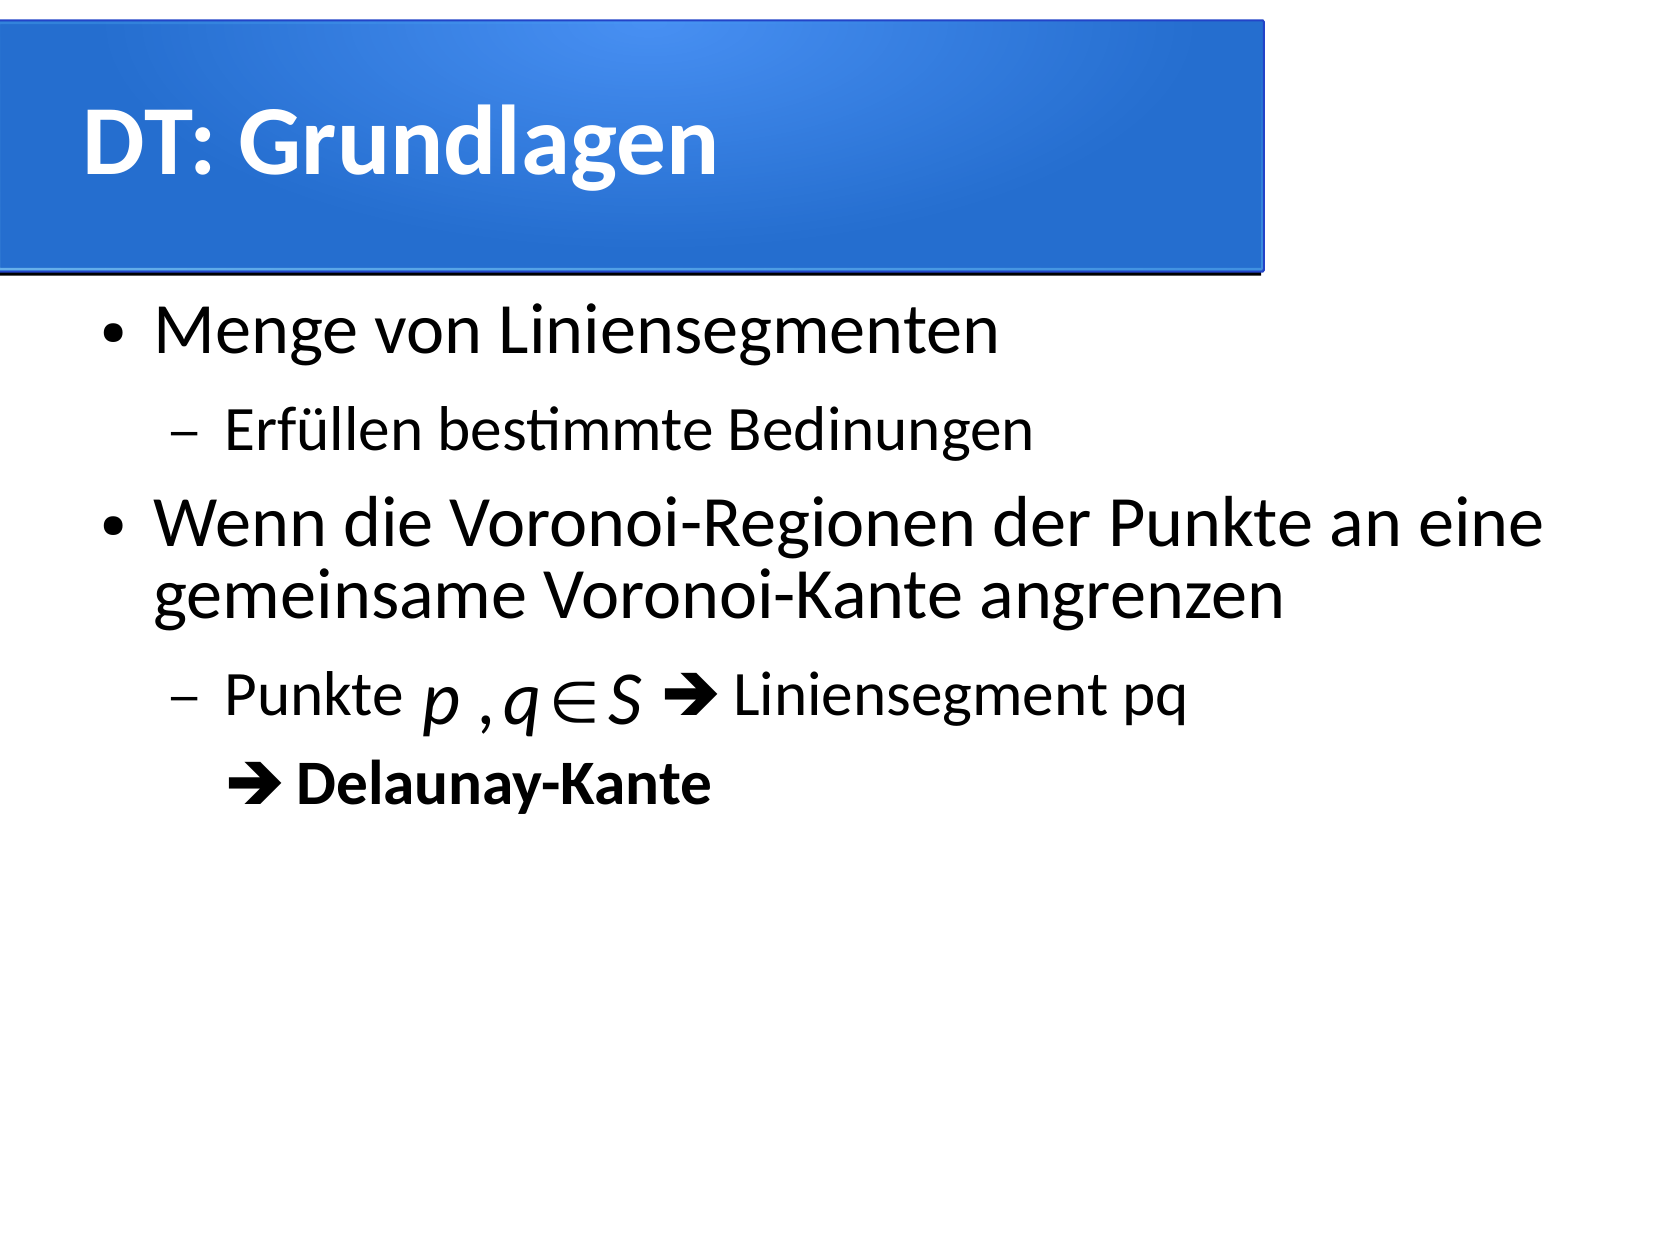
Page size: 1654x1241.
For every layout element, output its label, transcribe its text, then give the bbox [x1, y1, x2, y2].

chart [407, 667, 656, 745]
title DT: Grundlagen [82, 47, 1235, 252]
list Menge von Liniensegmenten Erfüllen bestimmte Bedinungen Wenn die Voronoi-Regionen der Punkte an eine gemeinsame Voronoi-Kante angrenzen Punkte  Liniensegment pq  Delaunay-Kante [82, 299, 1571, 1019]
